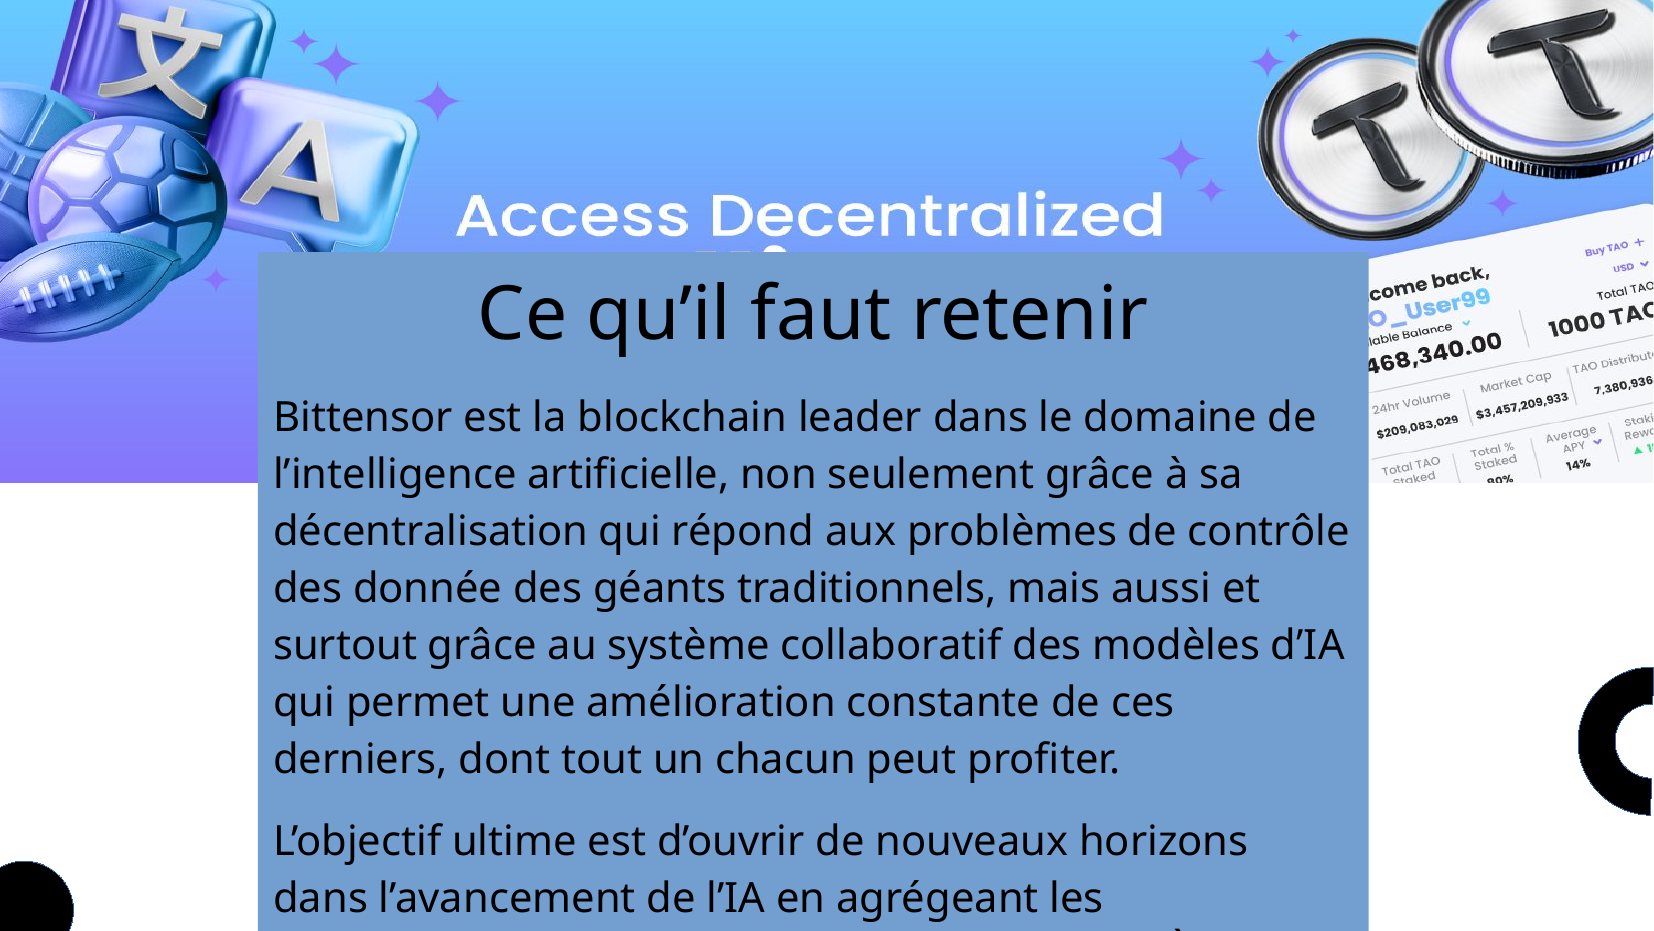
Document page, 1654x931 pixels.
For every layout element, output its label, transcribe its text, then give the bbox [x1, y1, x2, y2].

text_box [1578, 667, 1654, 816]
picture [0, 0, 1654, 483]
text_box [0, 861, 74, 931]
text_box Ce qu’il faut retenir Bittensor est la blockchain leader dans le domaine de l’intelligence artificielle, non seulement grâce à sa décentralisation qui répond aux problèmes de contrôle des donnée des géants traditionnels, mais aussi et surtout grâce au système collaboratif des modèles d’IA qui permet une amélioration constante de ces derniers, dont tout un chacun peut profiter. L’objectif ultime est d’ouvrir de nouveaux horizons dans l’avancement de l’IA en agrégeant les contributions individuelles de connaissances. À mesure que les ordinateurs contribuent avec leurs modèles d’IA et leur formation au réseau Bittensor, ils sont récompensés avec des TAO. [257, 252, 1369, 768]
